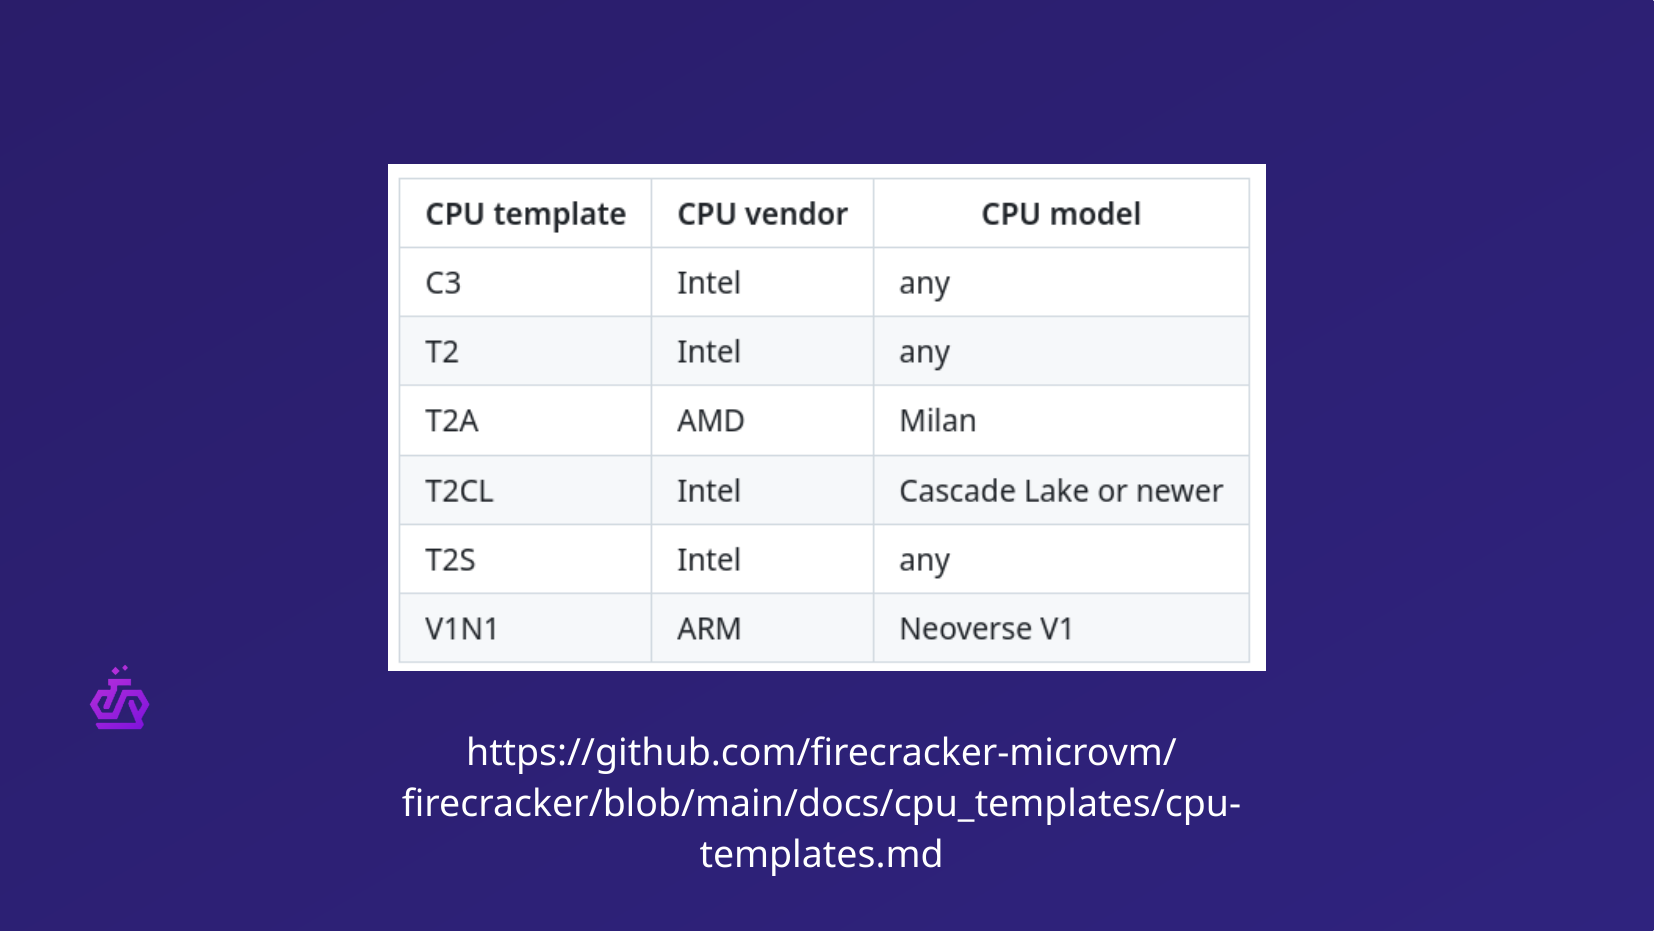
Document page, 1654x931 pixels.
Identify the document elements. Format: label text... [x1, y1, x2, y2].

picture [388, 164, 1266, 671]
text_box https://github.com/firecracker-microvm/firecracker/blob/main/docs/cpu_templates/cpu-templates.md [387, 703, 1267, 900]
picture [70, 643, 150, 755]
